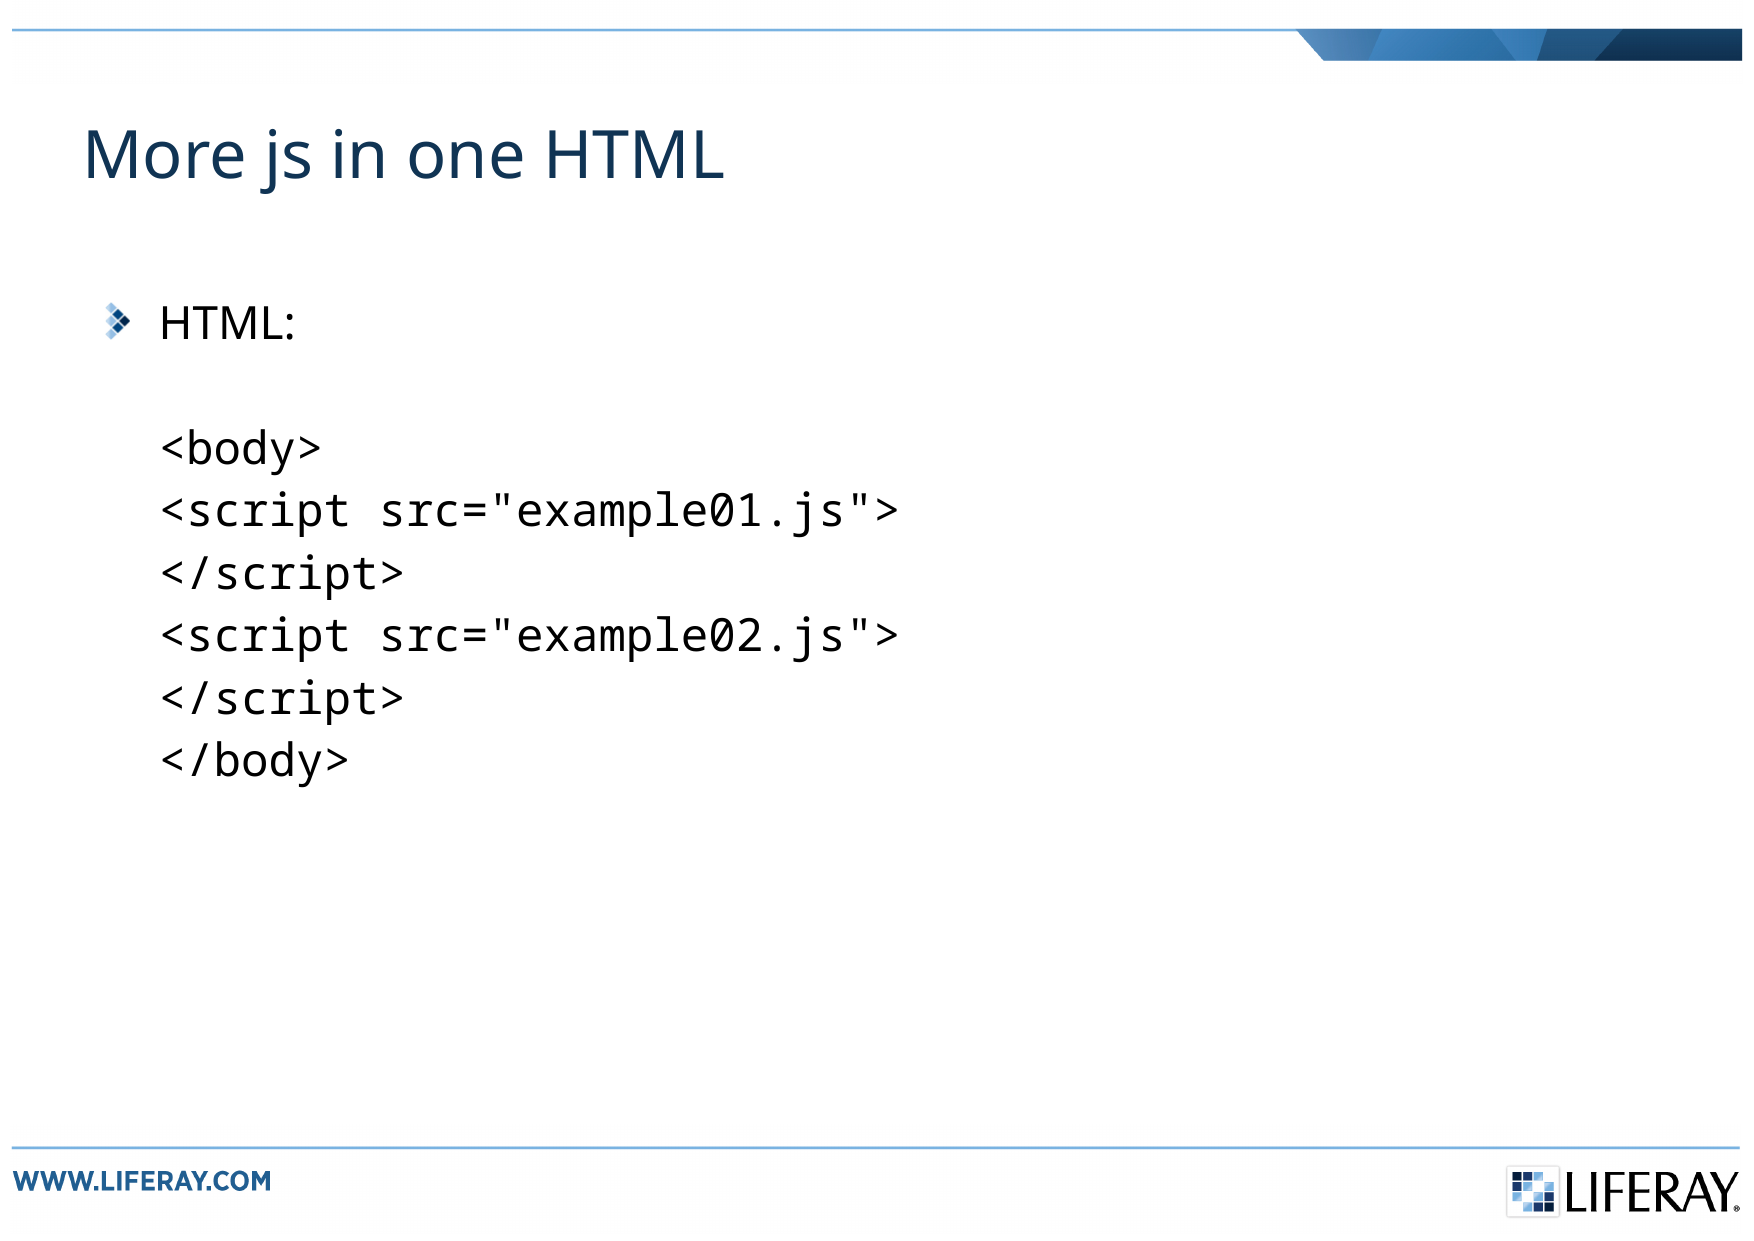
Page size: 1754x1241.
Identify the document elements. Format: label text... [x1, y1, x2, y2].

list HTML: <body> <script src="example01.js"> </script> <script src="example02.js"> </script> </body> [87, 290, 1667, 1109]
title More js in one HTML [82, 49, 1571, 257]
picture [12, 0, 1743, 84]
picture [10, 1124, 1741, 1234]
